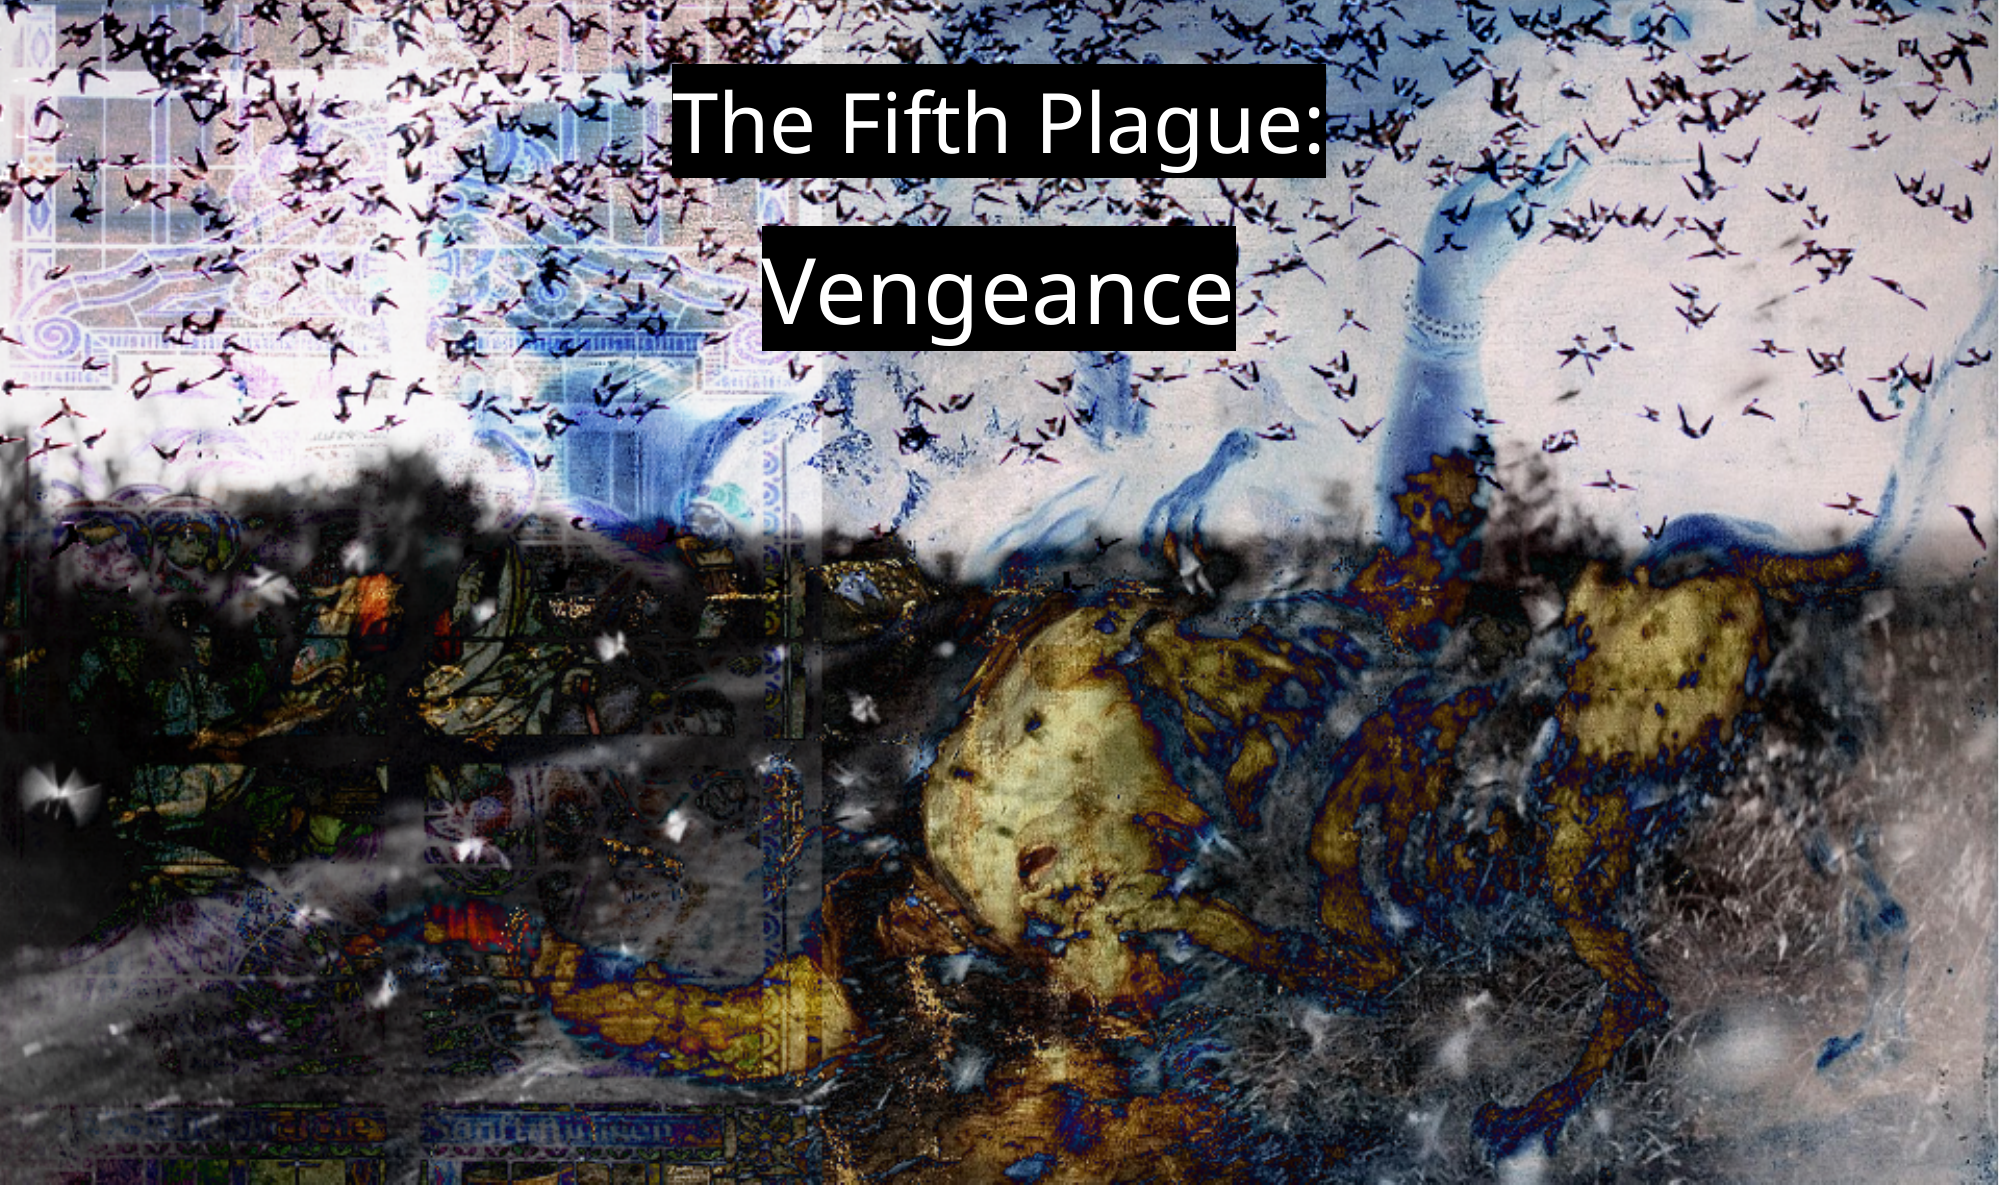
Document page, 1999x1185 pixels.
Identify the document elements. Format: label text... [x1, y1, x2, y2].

picture [0, 0, 1999, 1185]
text_box The Fifth Plague: [0, 55, 1998, 264]
text_box Vengeance [478, 217, 1519, 426]
